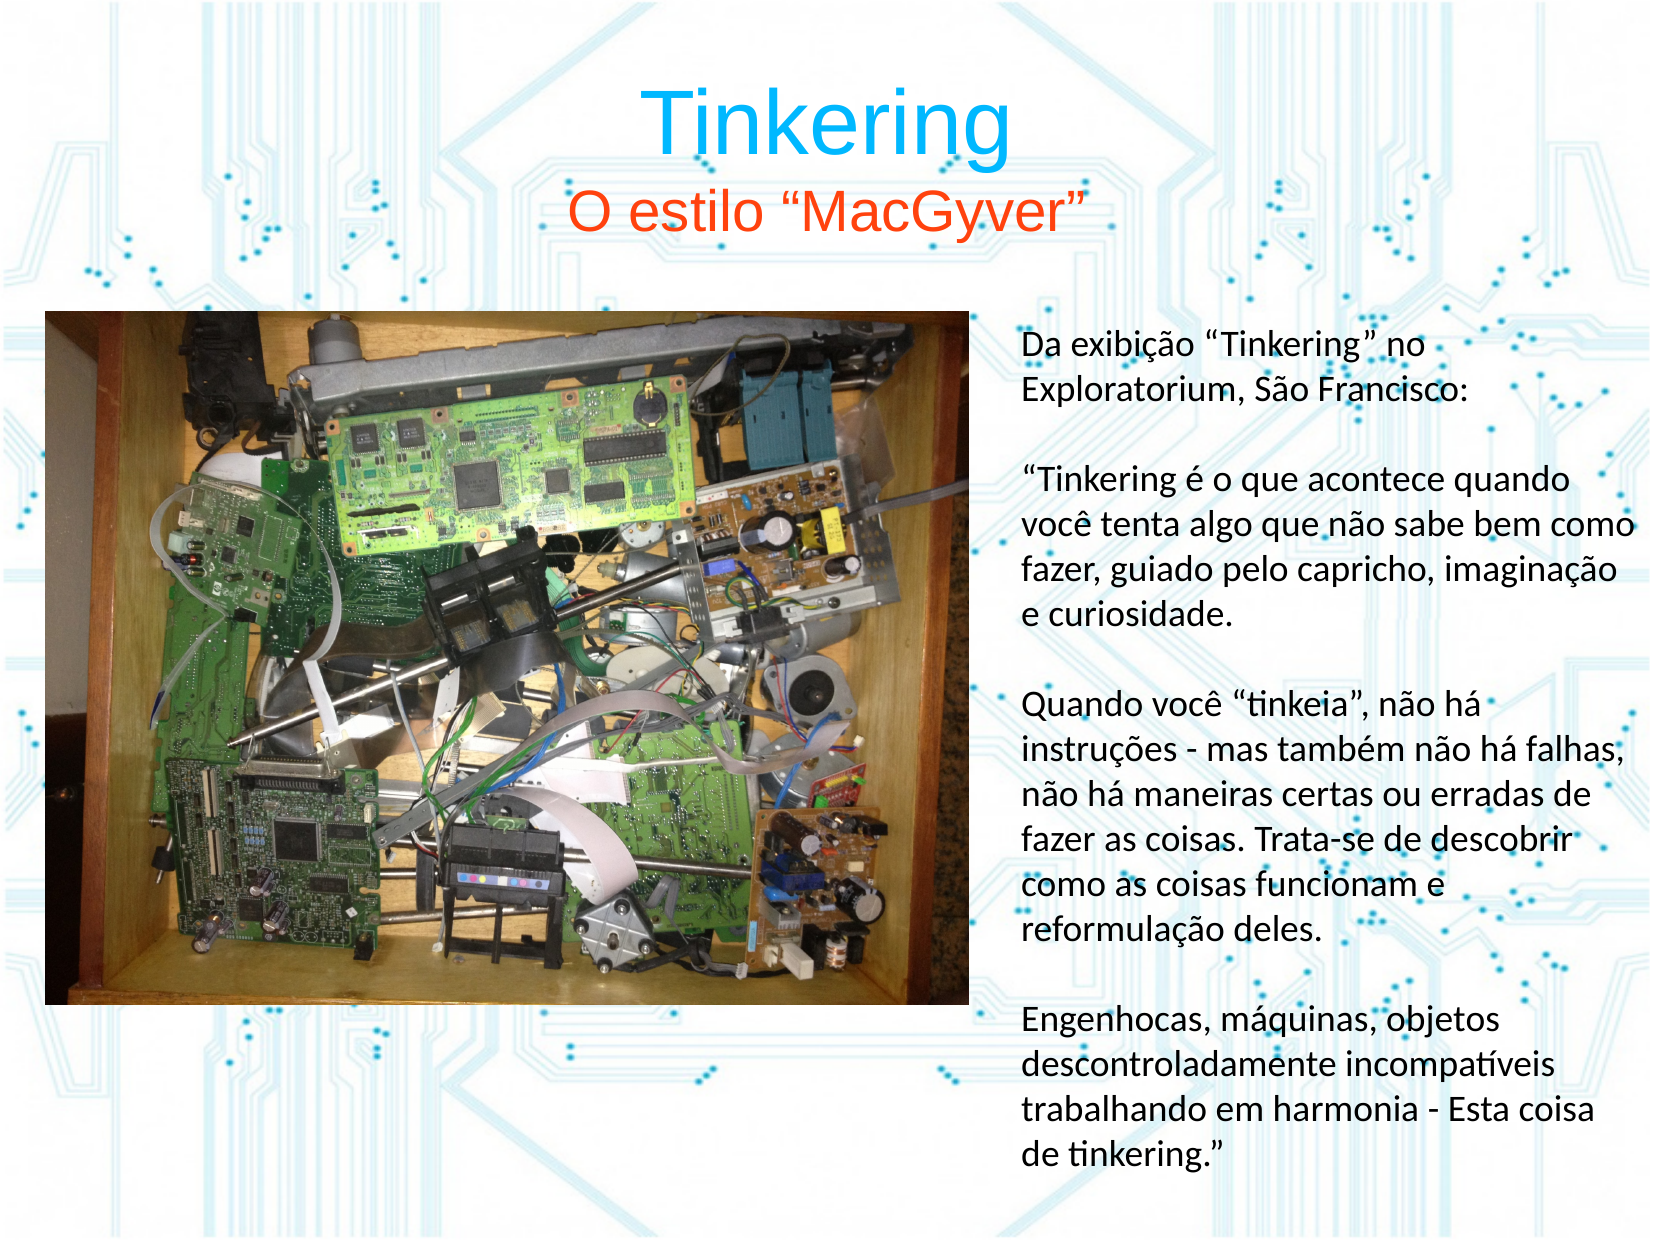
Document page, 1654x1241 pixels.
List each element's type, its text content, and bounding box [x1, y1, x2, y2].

picture [45, 311, 969, 1005]
text_box Tinkering O estilo “MacGyver” [82, 49, 1571, 257]
text_box Da exibição “Tinkering” no Exploratorium, São Francisco: “Tinkering é o que acontece quando você tenta algo que não sabe bem como fazer, guiado pelo capricho, imaginação e curiosidade. Quando você “tinkeia”, não há instruções - mas também não há falhas, não há maneiras certas ou erradas de fazer as coisas. Trata-se de descobrir como as coisas funcionam e reformulação deles. Engenhocas, máquinas, objetos descontroladamente incompatíveis trabalhando em harmonia - Esta coisa de tinkering.” [1006, 311, 1654, 1191]
